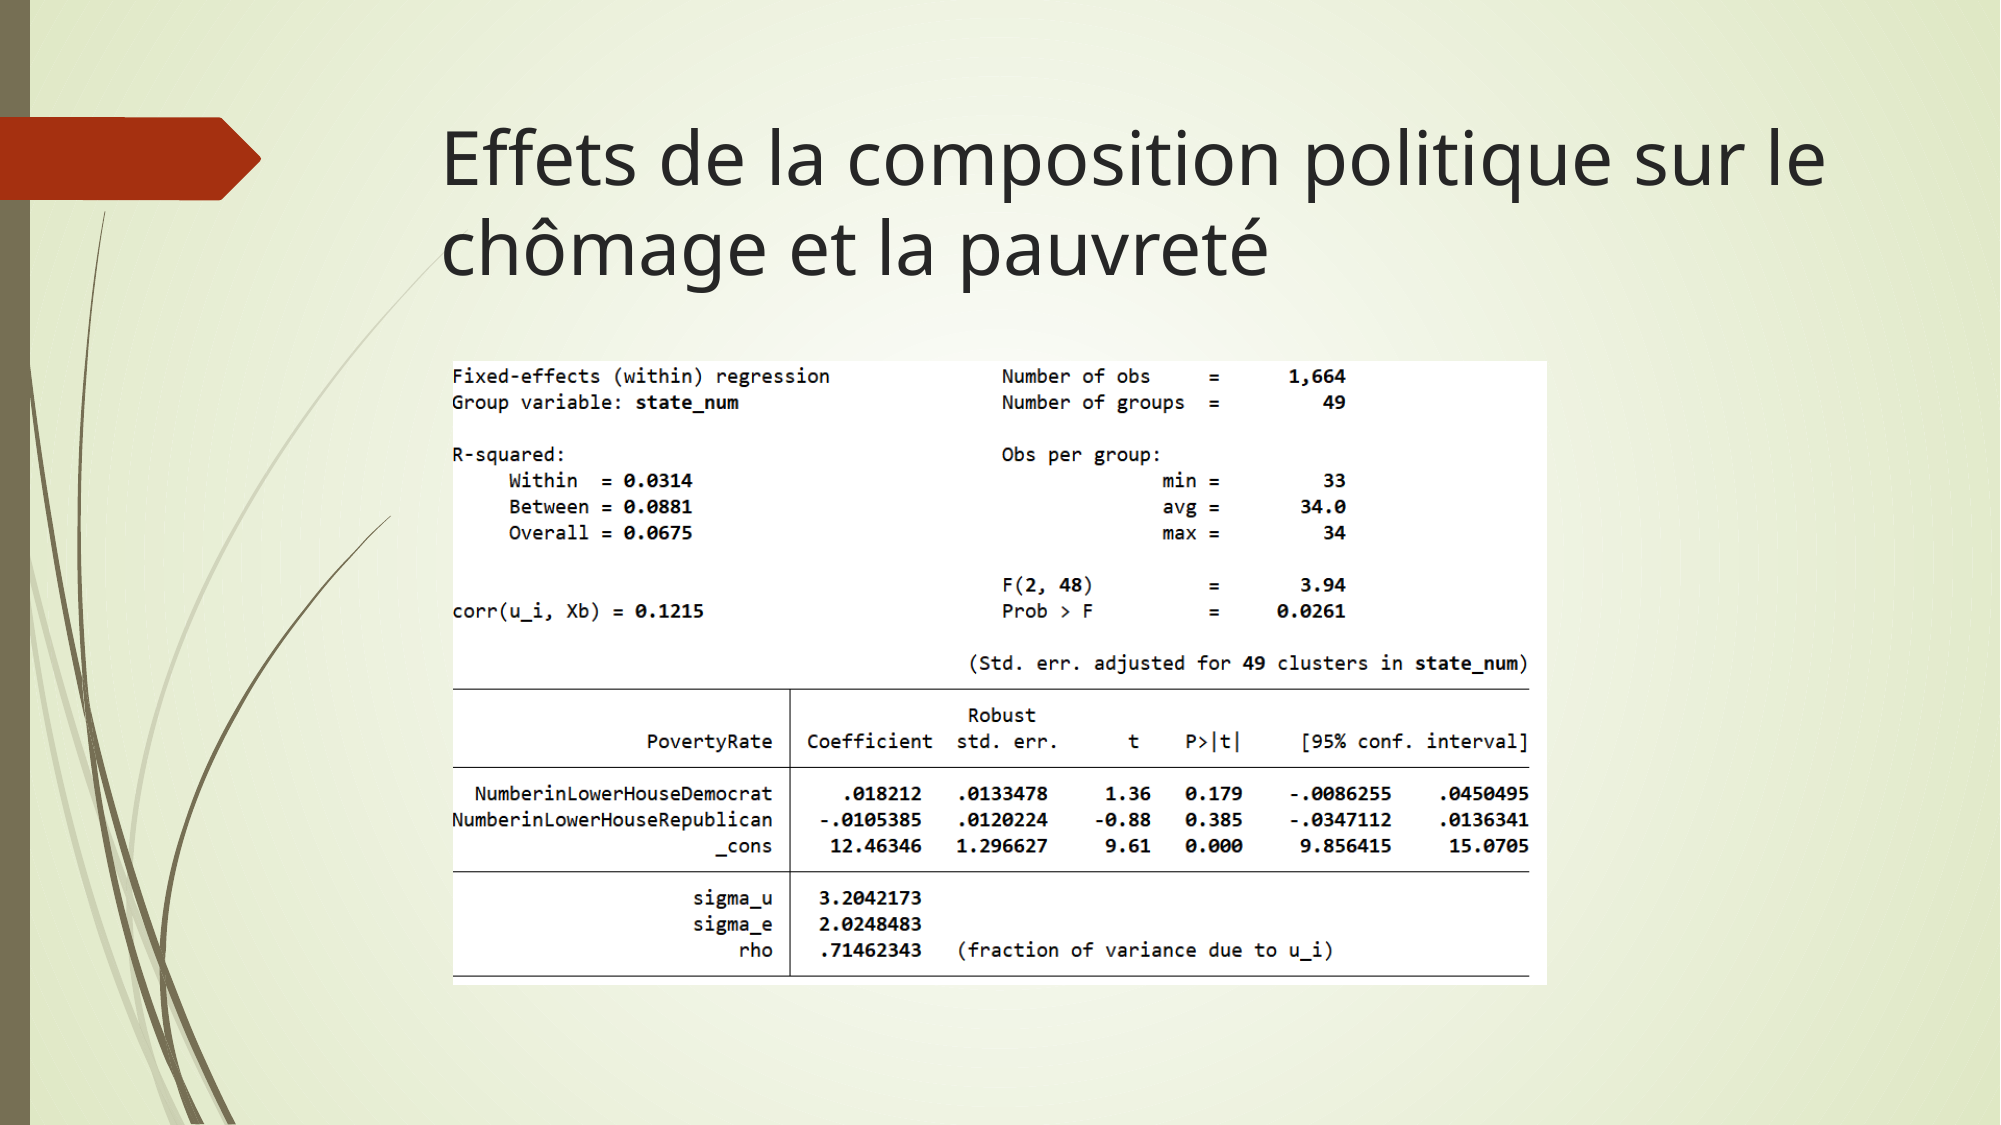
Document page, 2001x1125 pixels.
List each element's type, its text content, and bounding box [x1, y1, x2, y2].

picture [453, 361, 1547, 985]
title Effets de la composition politique sur le chômage et la pauvreté [425, 102, 1888, 313]
